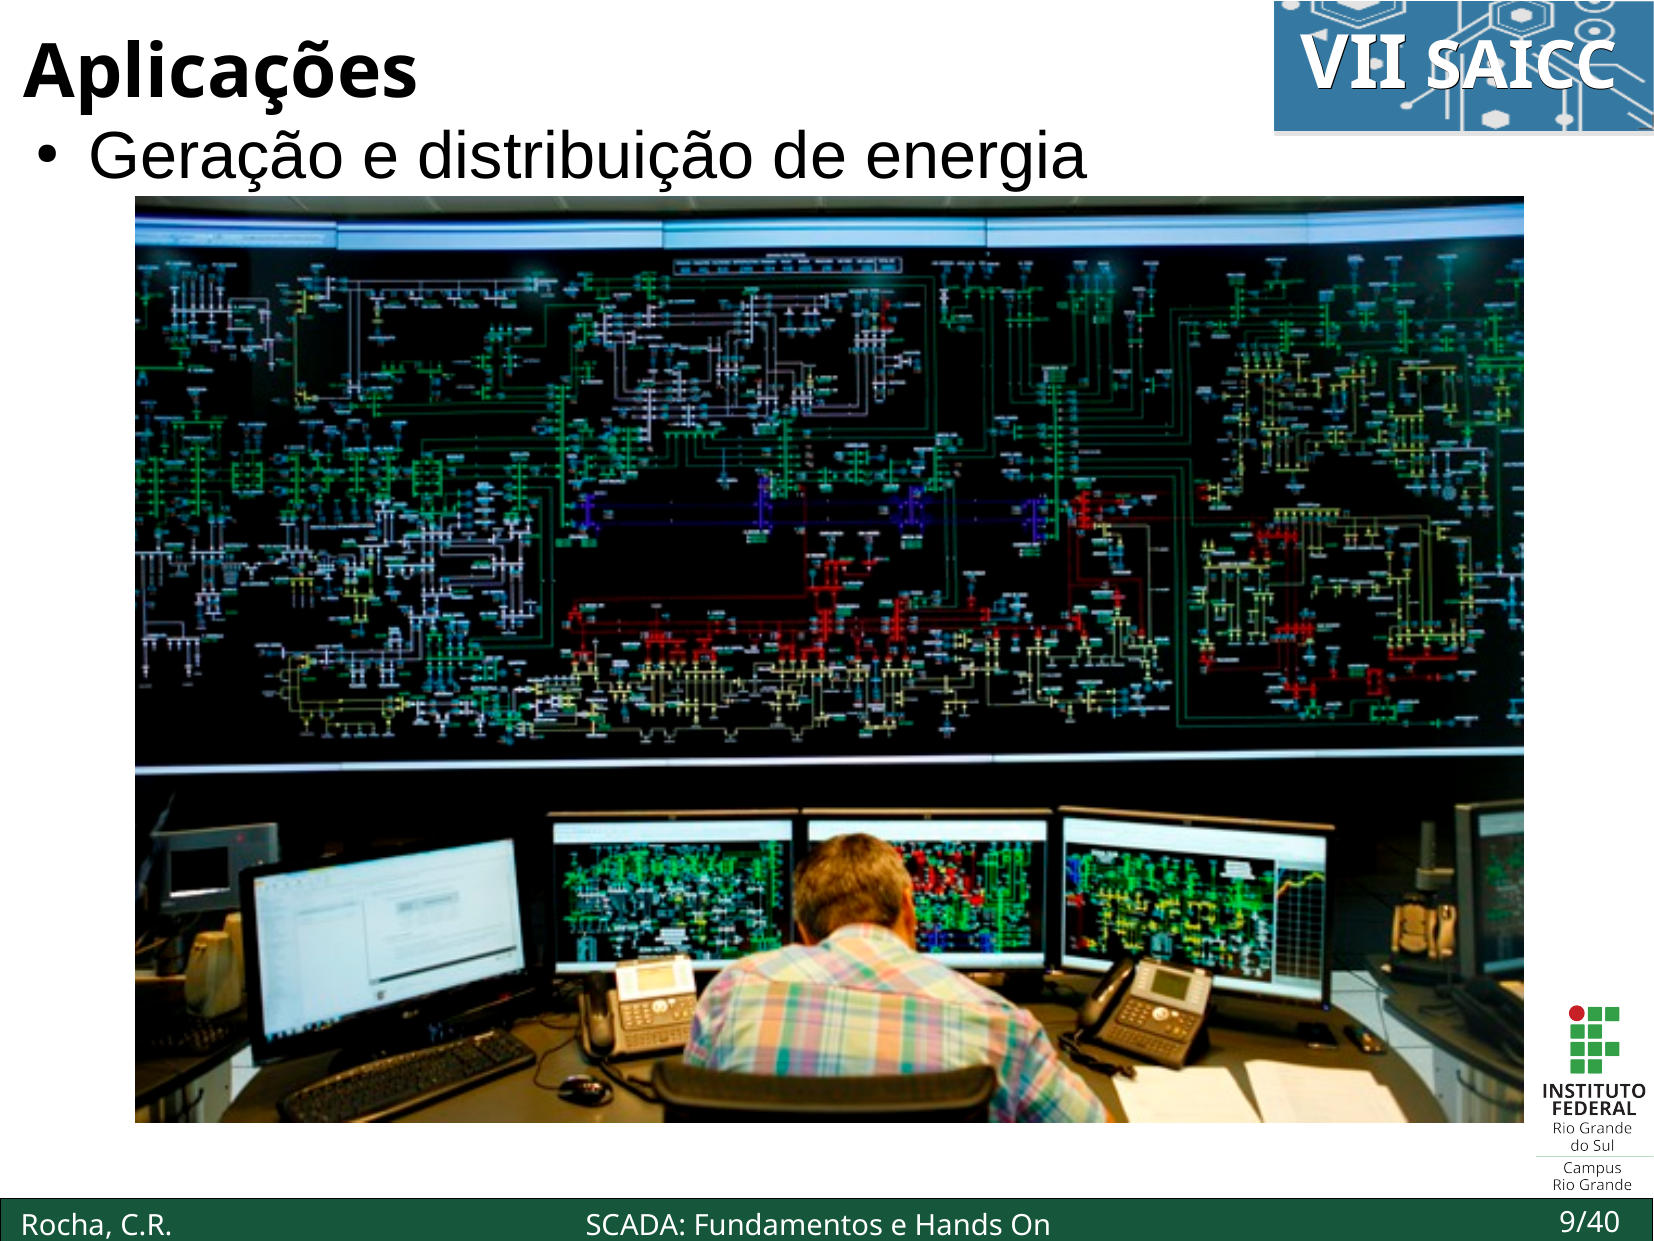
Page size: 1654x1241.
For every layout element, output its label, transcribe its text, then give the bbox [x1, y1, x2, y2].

picture [1535, 1003, 1654, 1194]
list Geração e distribuição de energia [17, 118, 1625, 1152]
title Aplicações [23, 23, 1247, 113]
picture [1274, 1, 1654, 131]
picture [135, 196, 1524, 1123]
